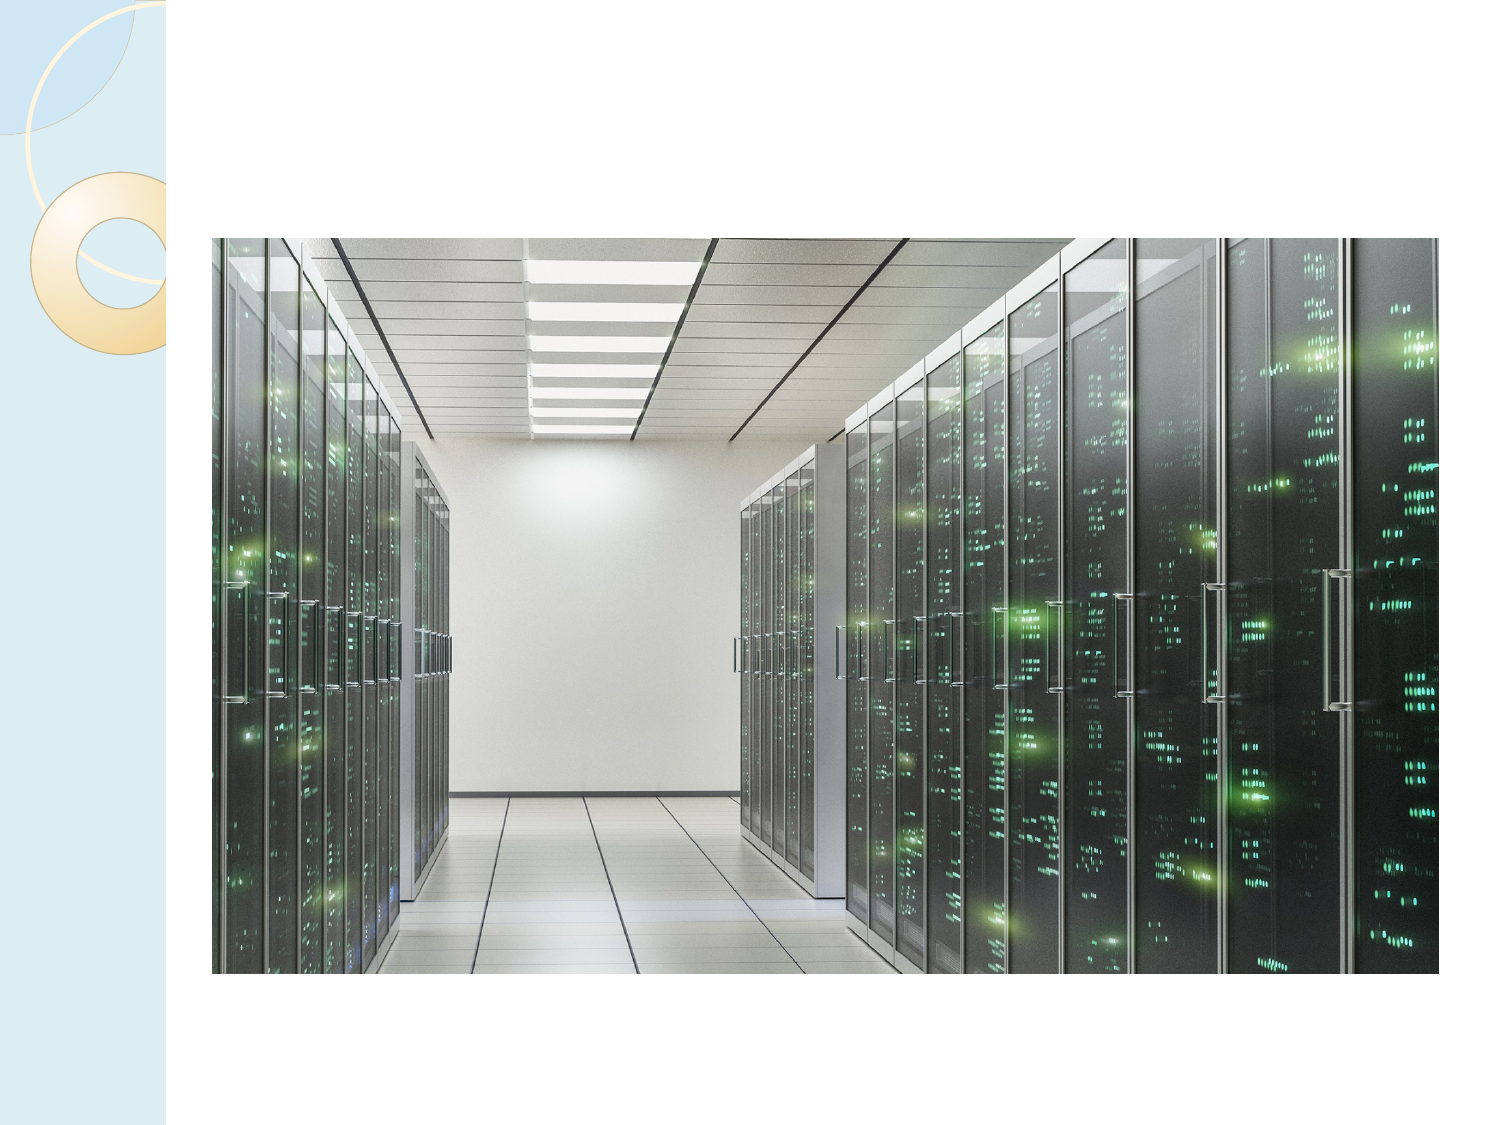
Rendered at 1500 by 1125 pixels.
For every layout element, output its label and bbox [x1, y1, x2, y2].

picture [212, 238, 1439, 974]
